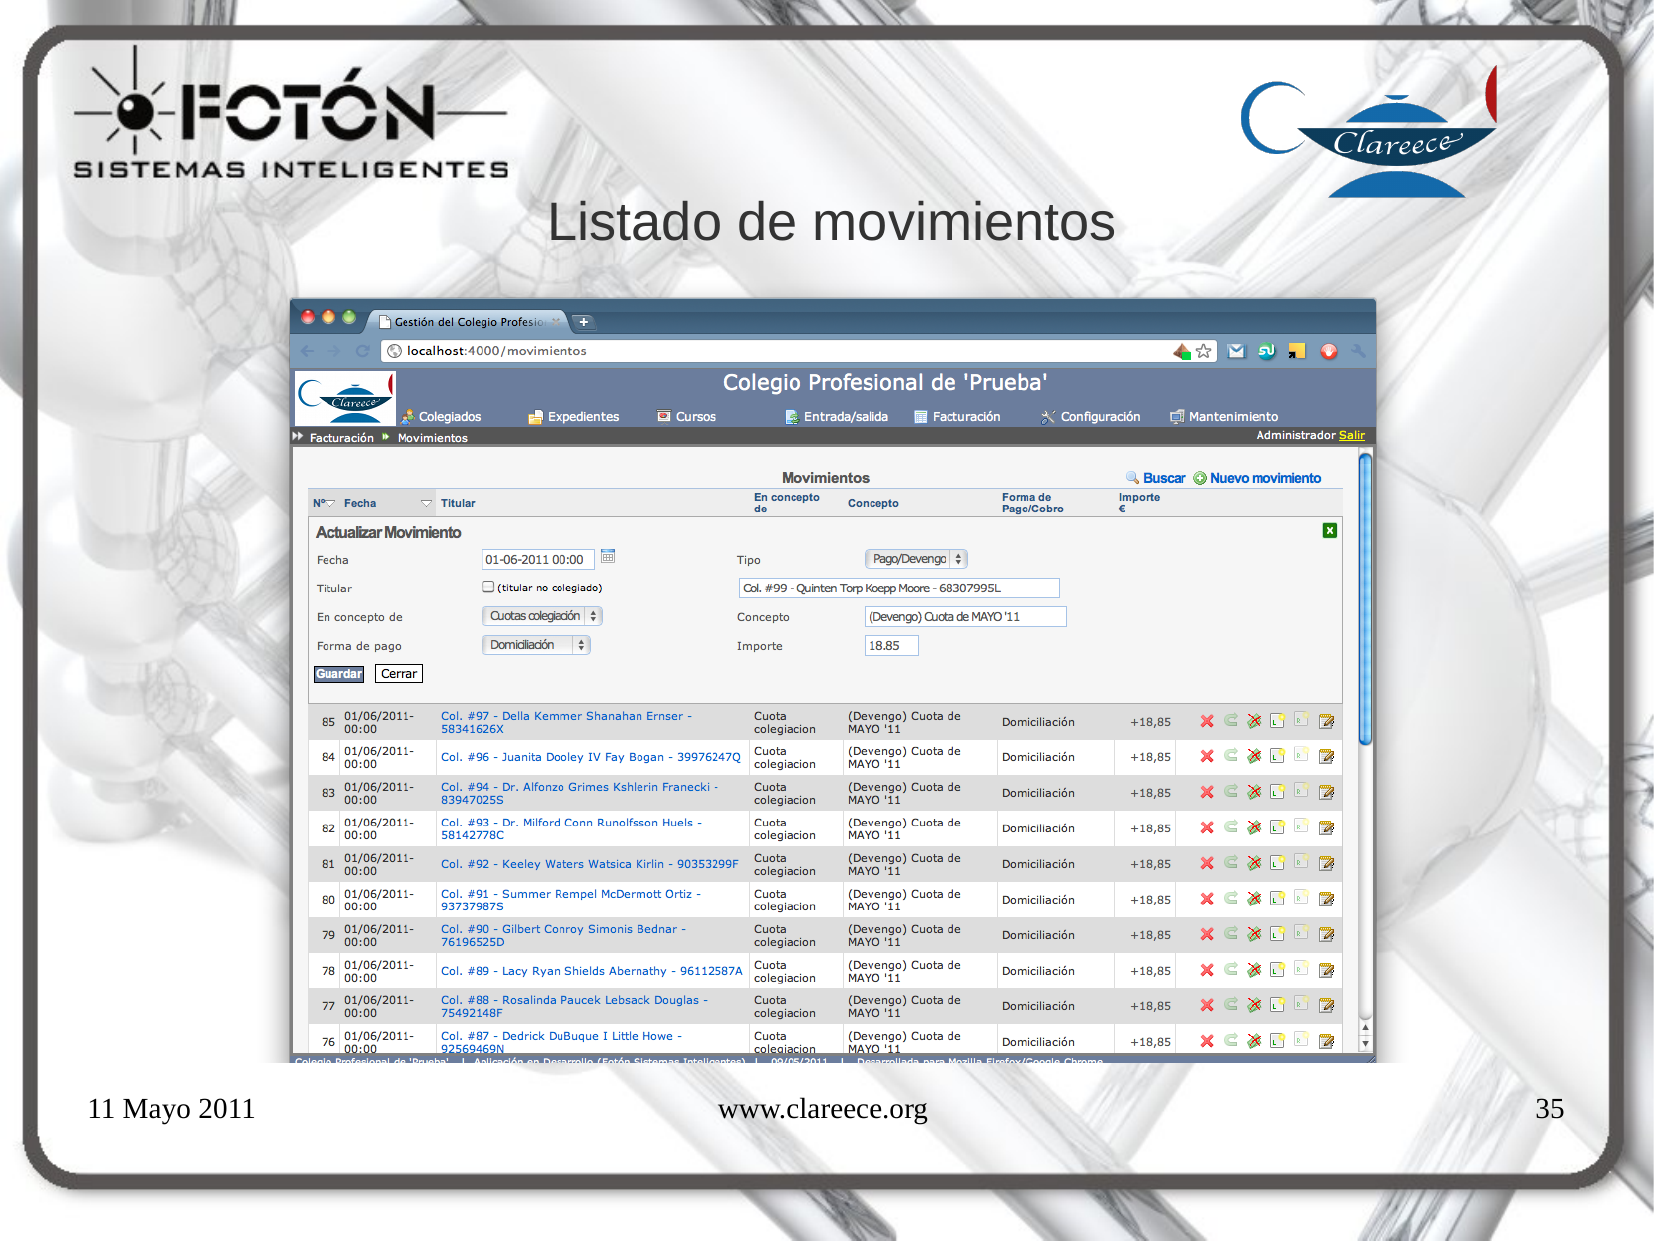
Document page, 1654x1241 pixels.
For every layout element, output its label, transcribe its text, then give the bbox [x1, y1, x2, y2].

title Listado de movimientos [88, 177, 1577, 266]
picture [0, 0, 1654, 1241]
